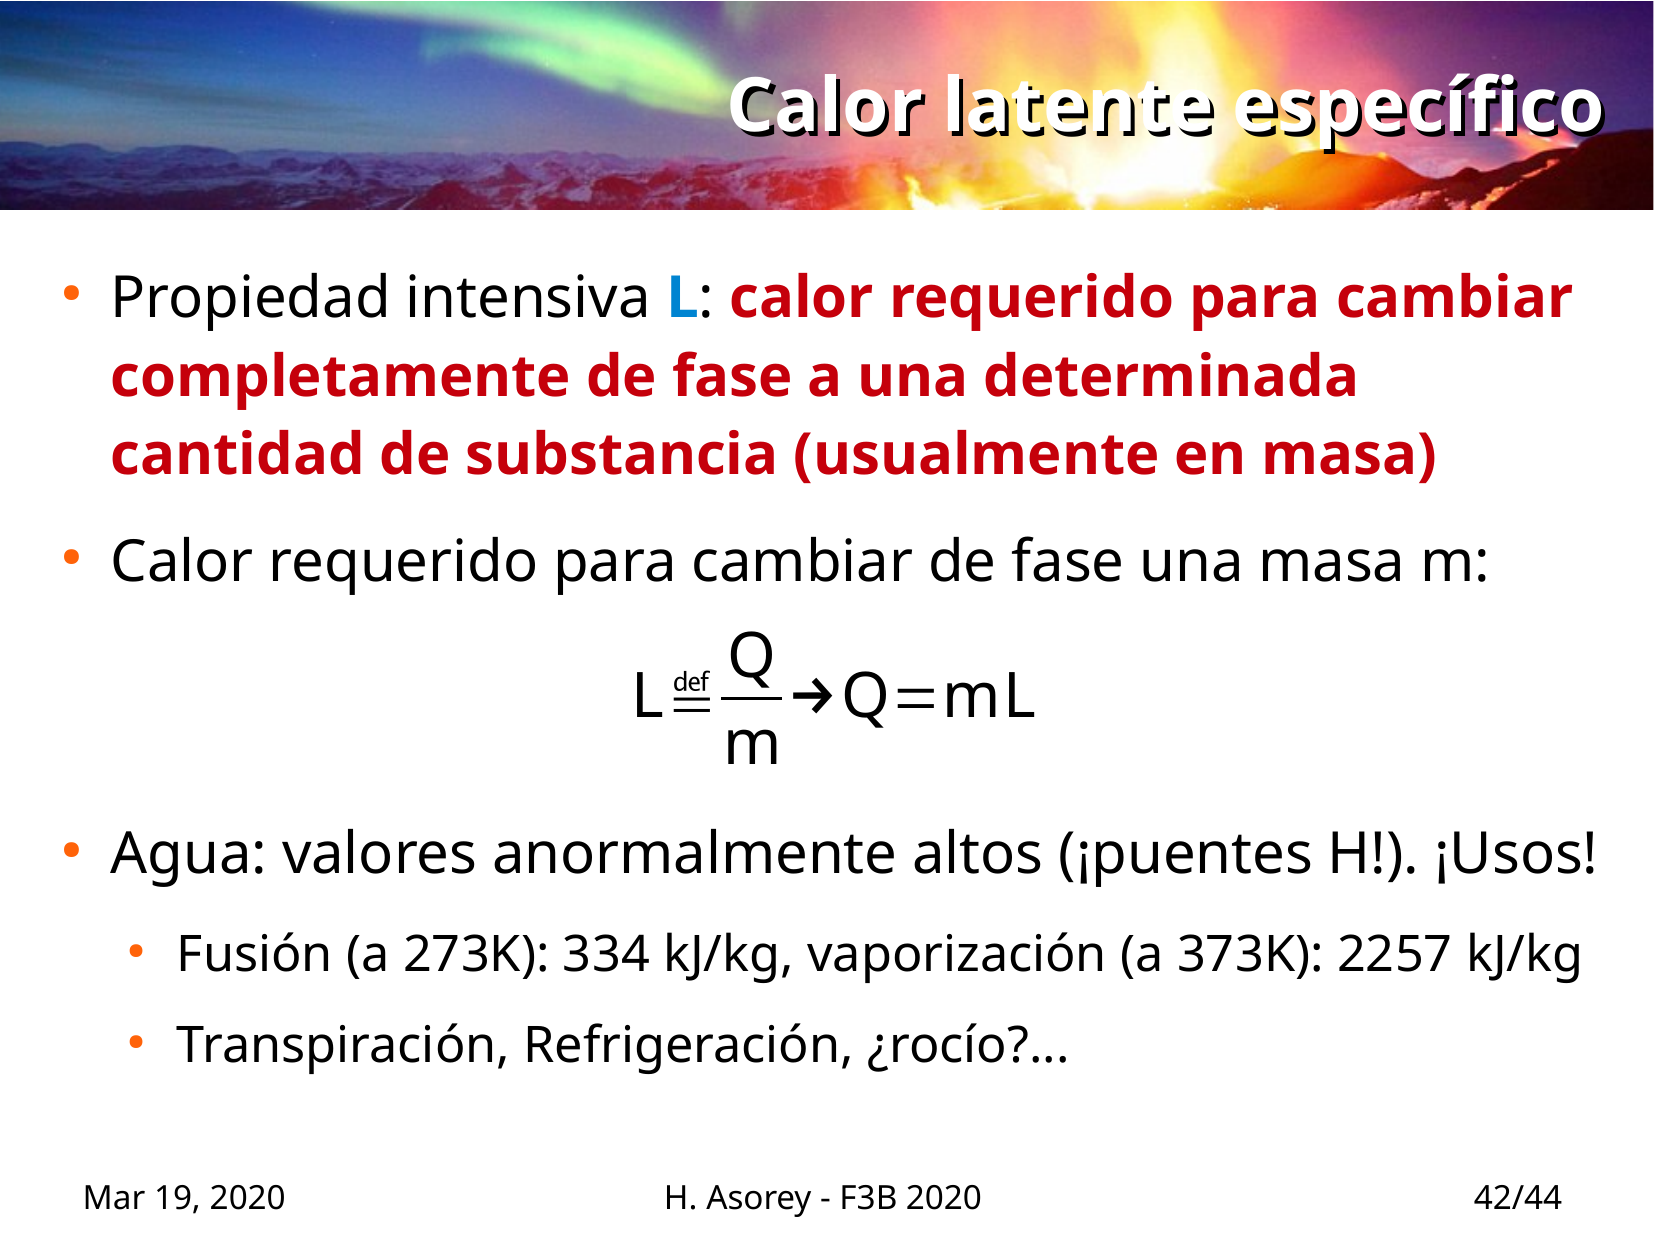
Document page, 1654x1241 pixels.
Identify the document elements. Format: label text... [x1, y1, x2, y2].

list Propiedad intensiva L: calor requerido para cambiar completamente de fase a una determinada cantidad de substancia (usualmente en masa) Calor requerido para cambiar de fase una masa m: Agua: valores anormalmente altos (¡puentes H!). ¡Usos! Fusión (a 273K): 334 kJ/kg, vaporización (a 373K): 2257 kJ/kg Transpiración, Refrigeración, ¿rocío?... [45, 255, 1606, 1156]
picture [0, 1, 1654, 210]
chart [625, 618, 1044, 780]
title Calor latente específico [45, 15, 1606, 191]
